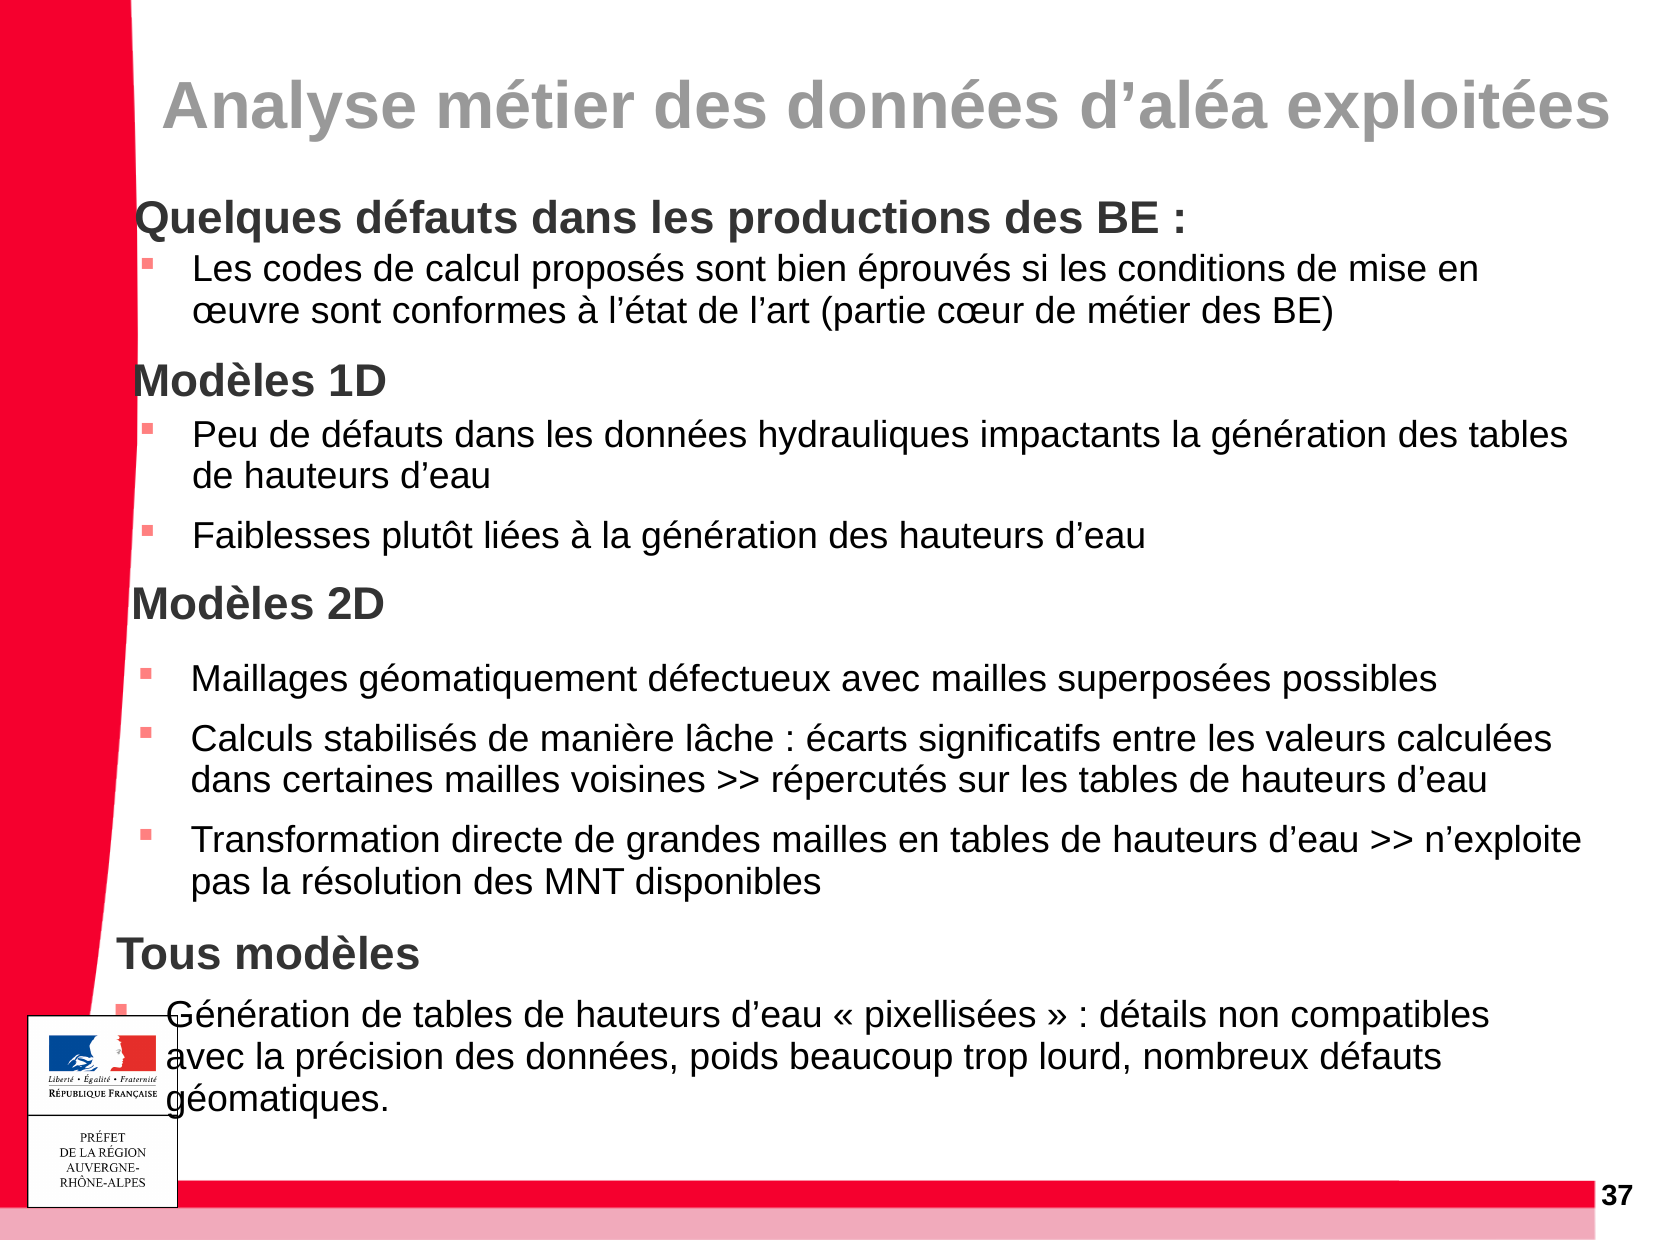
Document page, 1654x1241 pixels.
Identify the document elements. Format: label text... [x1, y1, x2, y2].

title Modèles 2D [131, 551, 1620, 656]
list Les codes de calcul proposés sont bien éprouvés si les conditions de mise en œuvre sont conformes à l’état de l’art (partie cœur de métier des BE) [121, 247, 1587, 336]
title Tous modèles [116, 902, 1605, 1006]
list Génération de tables de hauteurs d’eau « pixellisées » : détails non compatibles avec la précision des données, poids beaucoup trop lourd, nombreux défauts géomatiques. [94, 993, 1561, 1167]
list Peu de défauts dans les données hydrauliques impactants la génération des tables de hauteurs d’eau Faiblesses plutôt liées à la génération des hauteurs d’eau [121, 413, 1587, 578]
title Analyse métier des données d’aléa exploitées [143, 40, 1632, 170]
title Modèles 1D [132, 328, 1622, 433]
picture [0, 0, 1654, 1240]
title Quelques défauts dans les productions des BE : [134, 152, 1623, 283]
list Maillages géomatiquement défectueux avec mailles superposées possibles Calculs stabilisés de manière lâche : écarts significatifs entre les valeurs calculées dans certaines mailles voisines >> répercutés sur les tables de hauteurs d’eau Transformation directe de grandes mailles en tables de hauteurs d’eau >> n’exploite pas la résolution des MNT disponibles [119, 657, 1586, 902]
